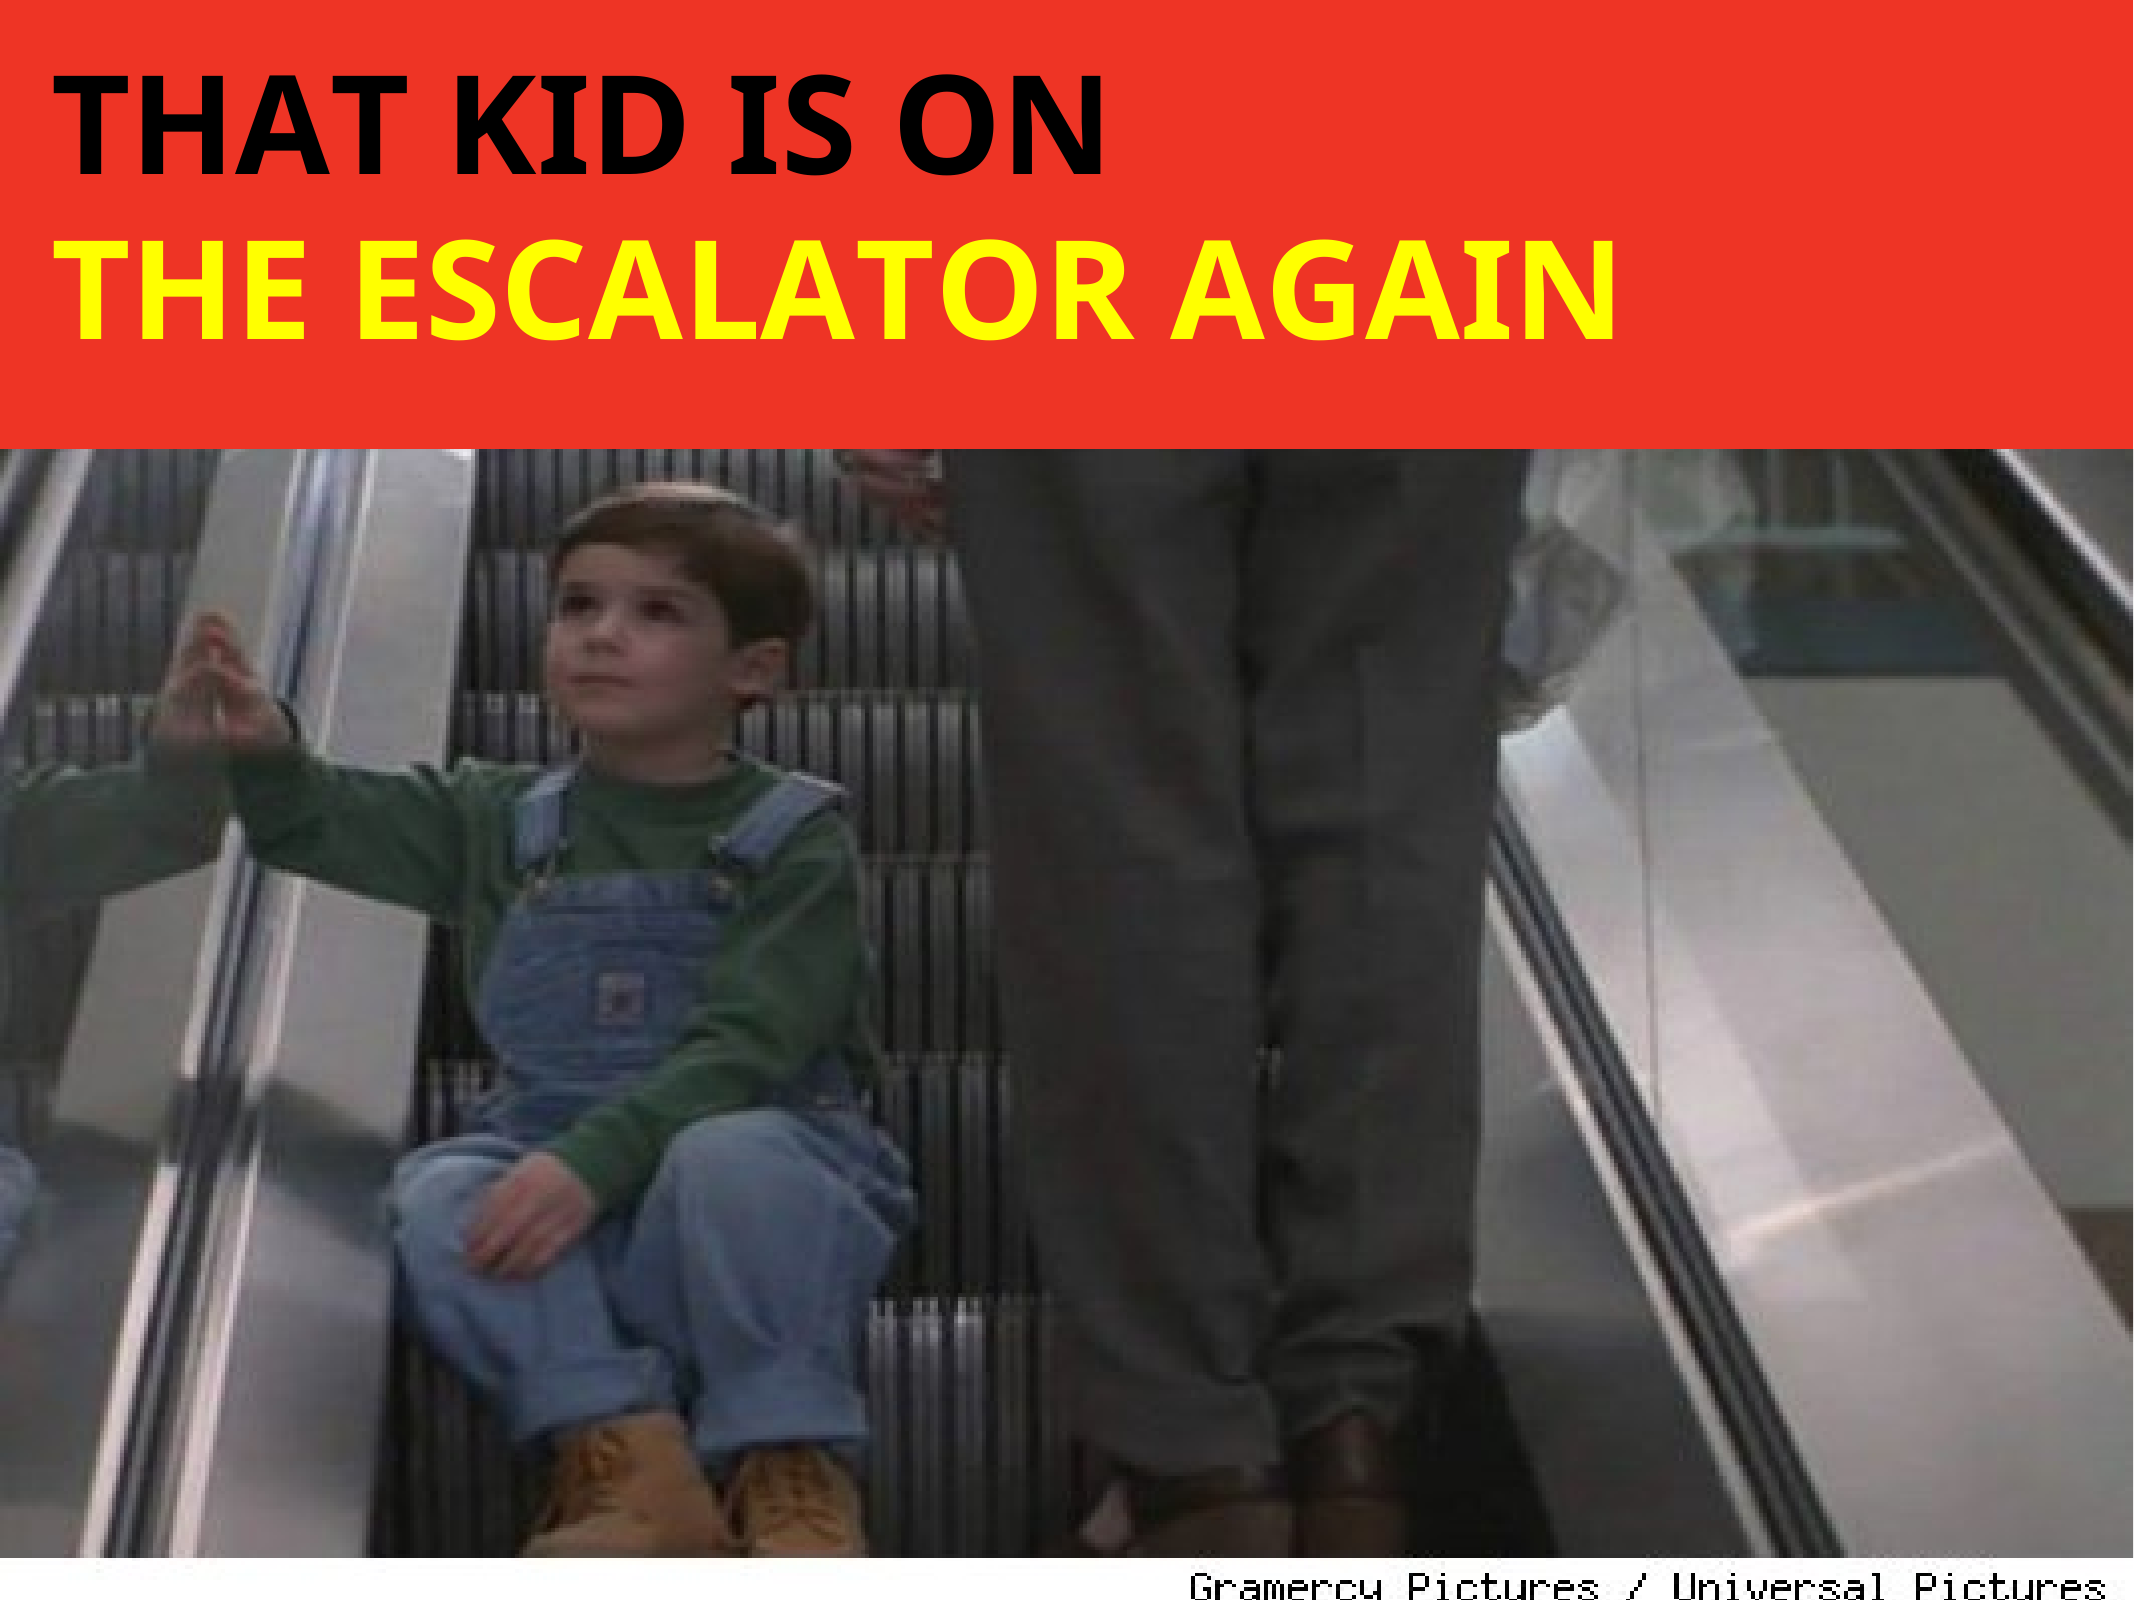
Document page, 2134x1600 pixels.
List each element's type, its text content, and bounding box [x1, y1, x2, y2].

text_box THAT KID IS ON THE ESCALATOR AGAIN [41, 37, 2134, 449]
picture [0, 449, 2134, 1600]
